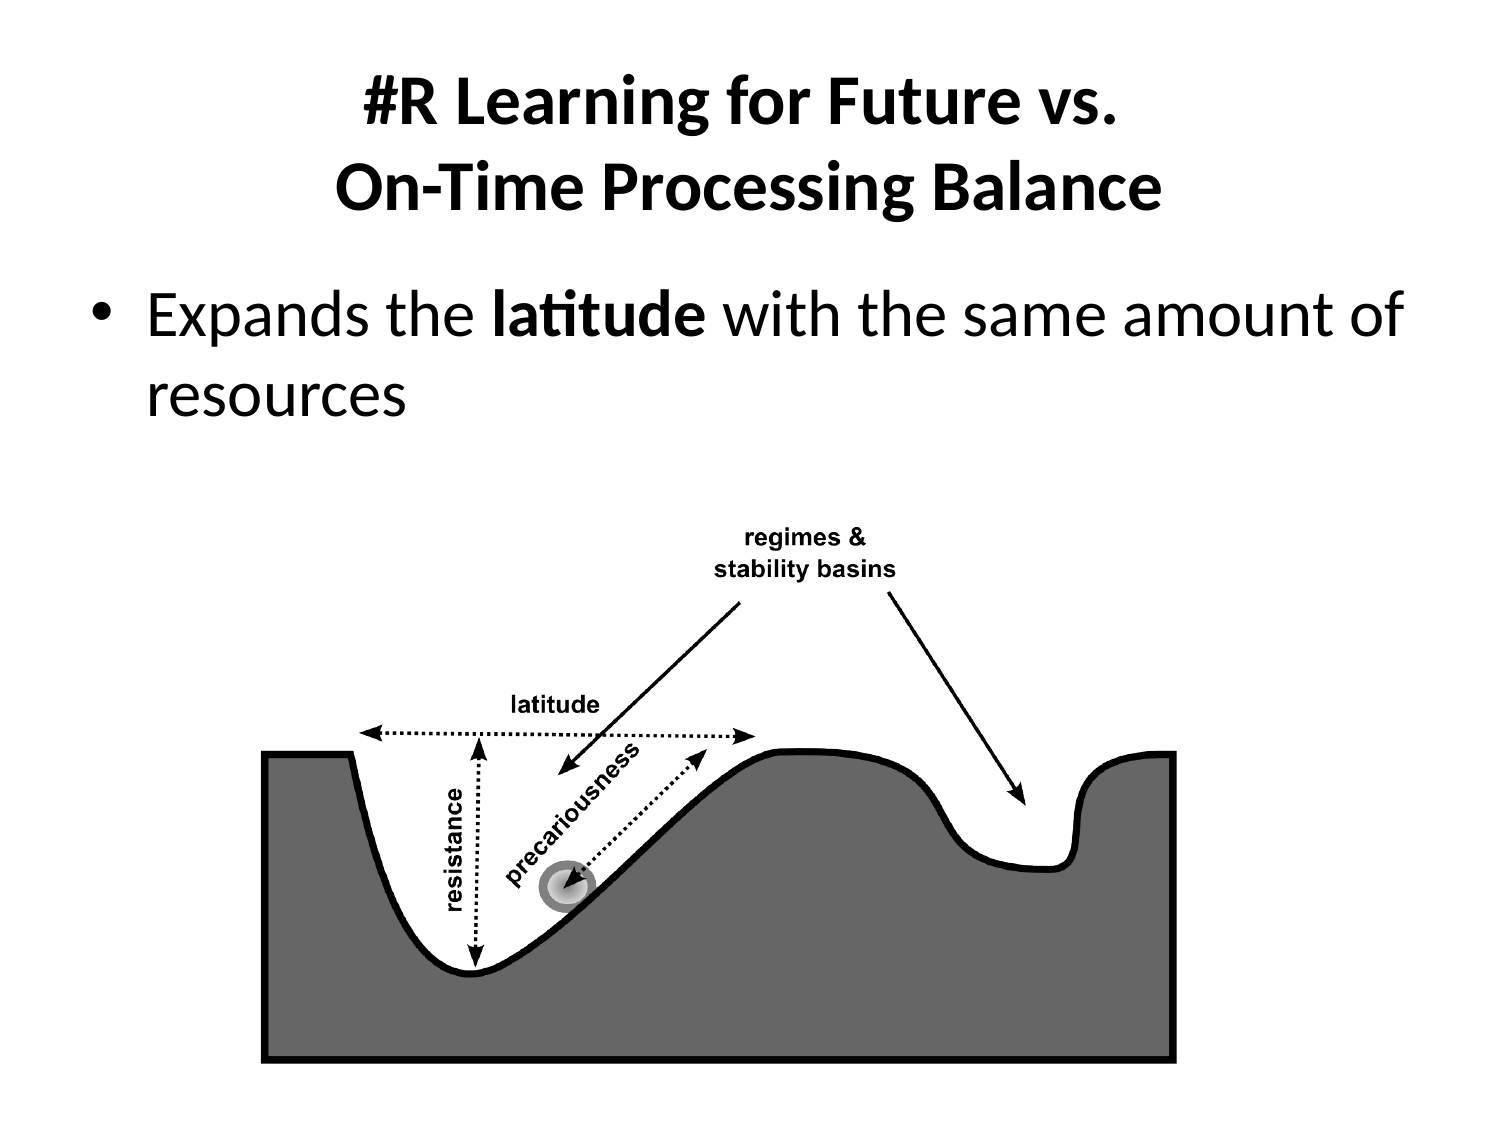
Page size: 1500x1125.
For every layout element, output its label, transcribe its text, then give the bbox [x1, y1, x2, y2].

list Expands the latitude with the same amount of resources [75, 262, 1425, 1005]
picture [249, 515, 1188, 1075]
title #R Learning for Future vs. On-Time Processing Balance [75, 45, 1425, 233]
